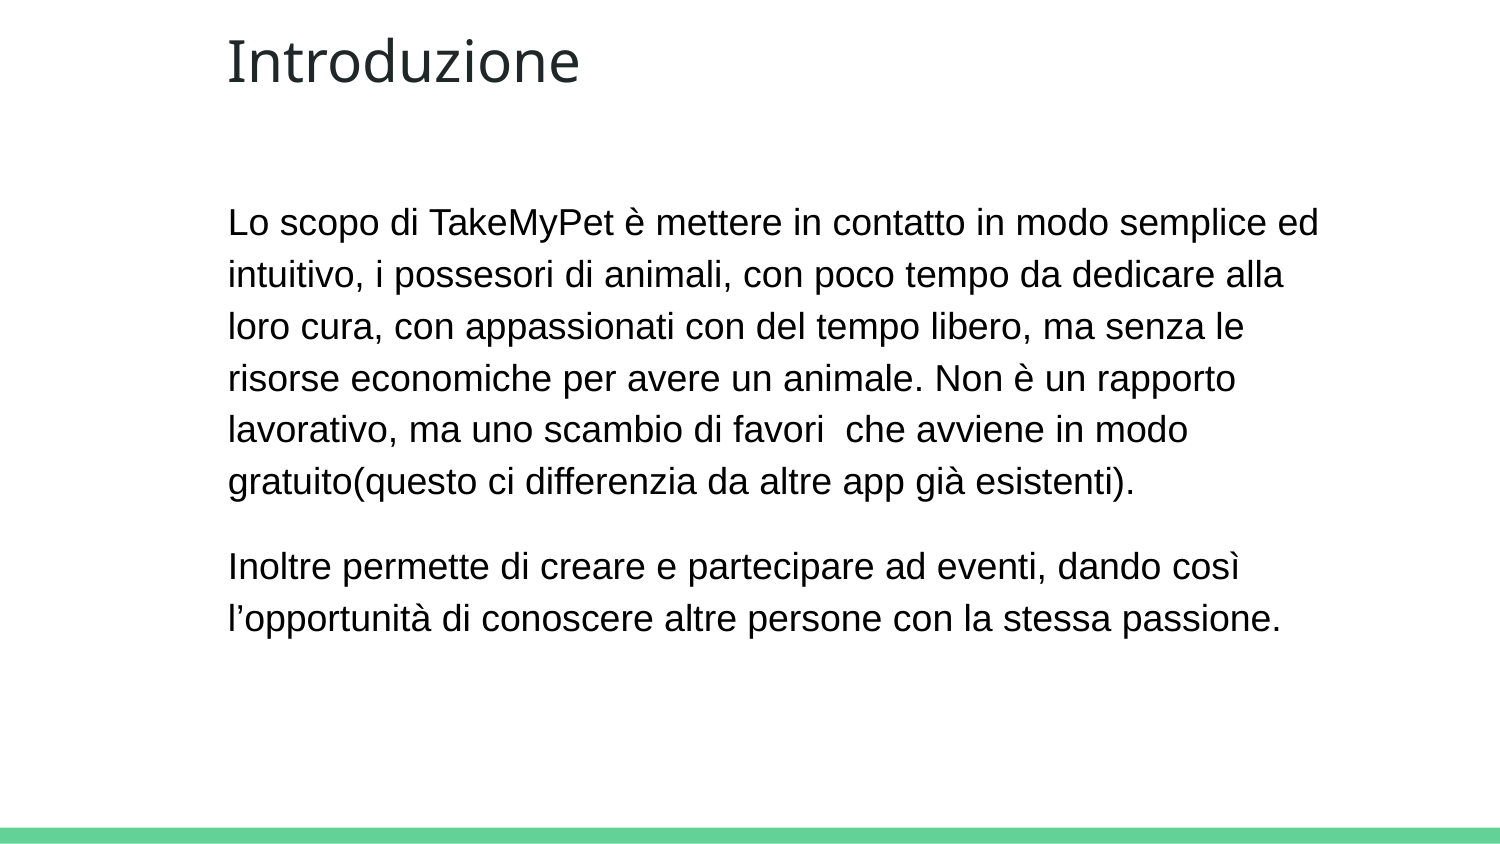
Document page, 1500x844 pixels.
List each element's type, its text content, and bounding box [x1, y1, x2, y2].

title Introduzione [212, 9, 1368, 160]
list Lo scopo di TakeMyPet è mettere in contatto in modo semplice ed intuitivo, i possesori di animali, con poco tempo da dedicare alla loro cura, con appassionati con del tempo libero, ma senza le risorse economiche per avere un animale. Non è un rapporto lavorativo, ma uno scambio di favori che avviene in modo gratuito(questo ci differenzia da altre app già esistenti). Inoltre permette di creare e partecipare ad eventi, dando così l’opportunità di conoscere altre persone con la stessa passione. [212, 176, 1368, 844]
